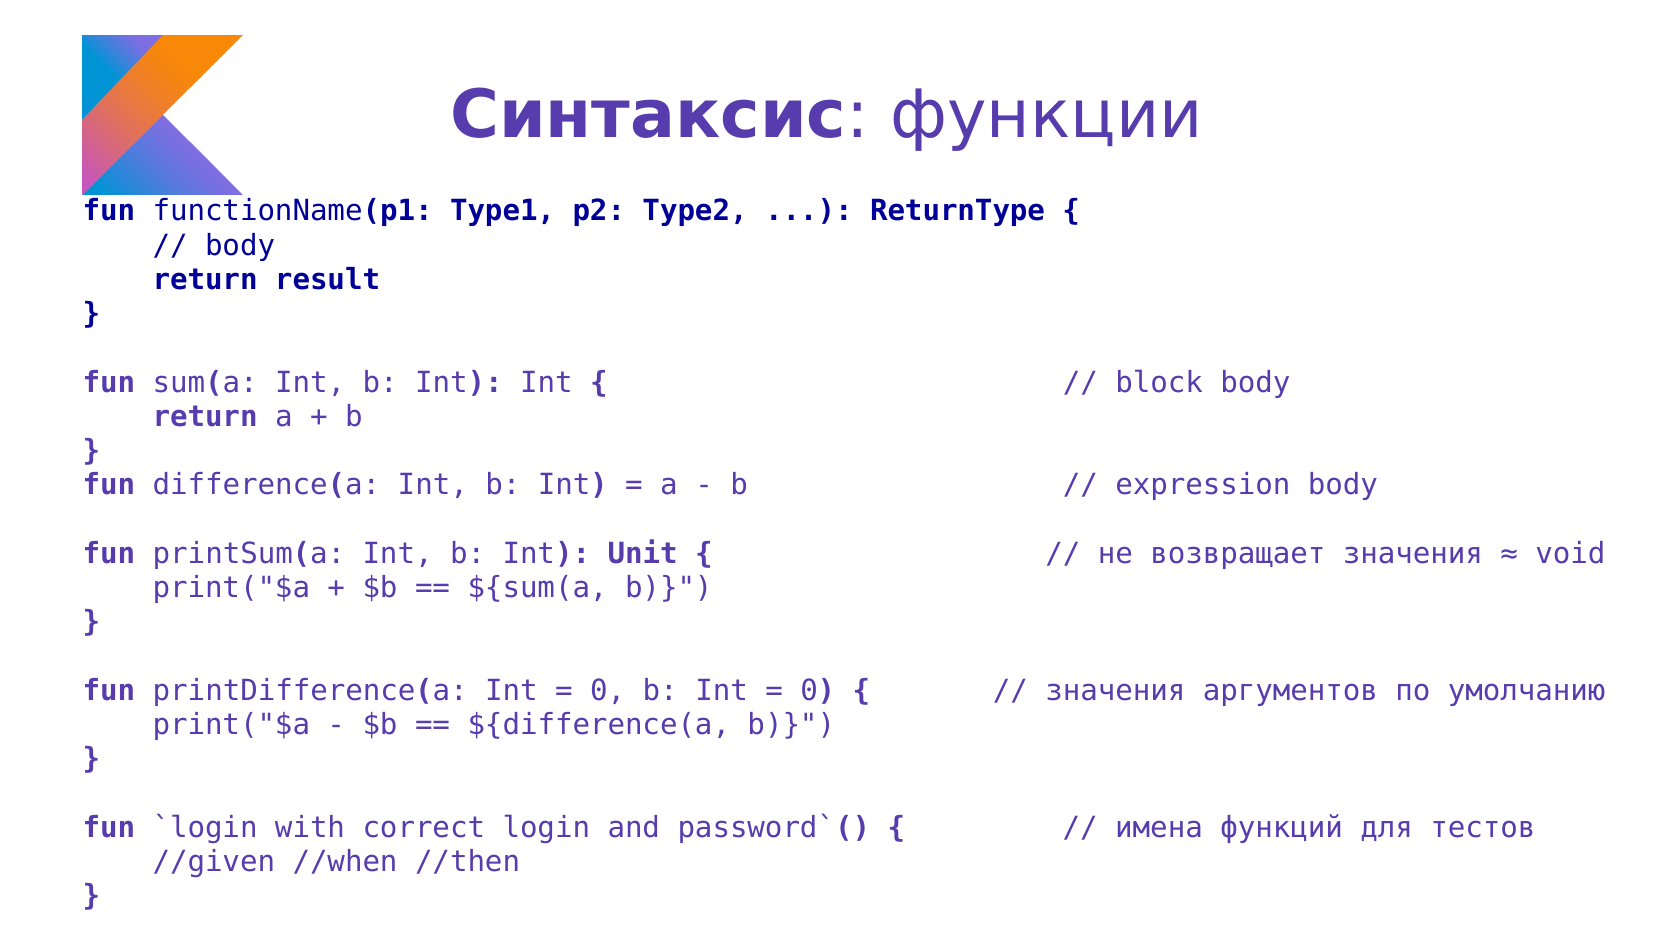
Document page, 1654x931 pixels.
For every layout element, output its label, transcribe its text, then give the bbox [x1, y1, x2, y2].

title Синтаксис: функции [243, 37, 1571, 193]
picture [82, 35, 243, 195]
subtitle fun functionName(p1: Type1, p2: Type2, ...): ReturnType { // body return result } fun sum(a: Int, b: Int): Int { // block body return a + b } fun difference(a: Int, b: Int) = a - b // expression body fun printSum(a: Int, b: Int): Unit { // не возвращает значения ≈ void print("$a + $b == ${sum(a, b)}") } fun printDifference(a: Int = 0, b: Int = 0) { // значения аргументов по умолчанию print("$a - $b == ${difference(a, b)}") } fun `login with correct login and password`() { // имена функций для тестов //given //when //then } [82, 193, 1618, 913]
